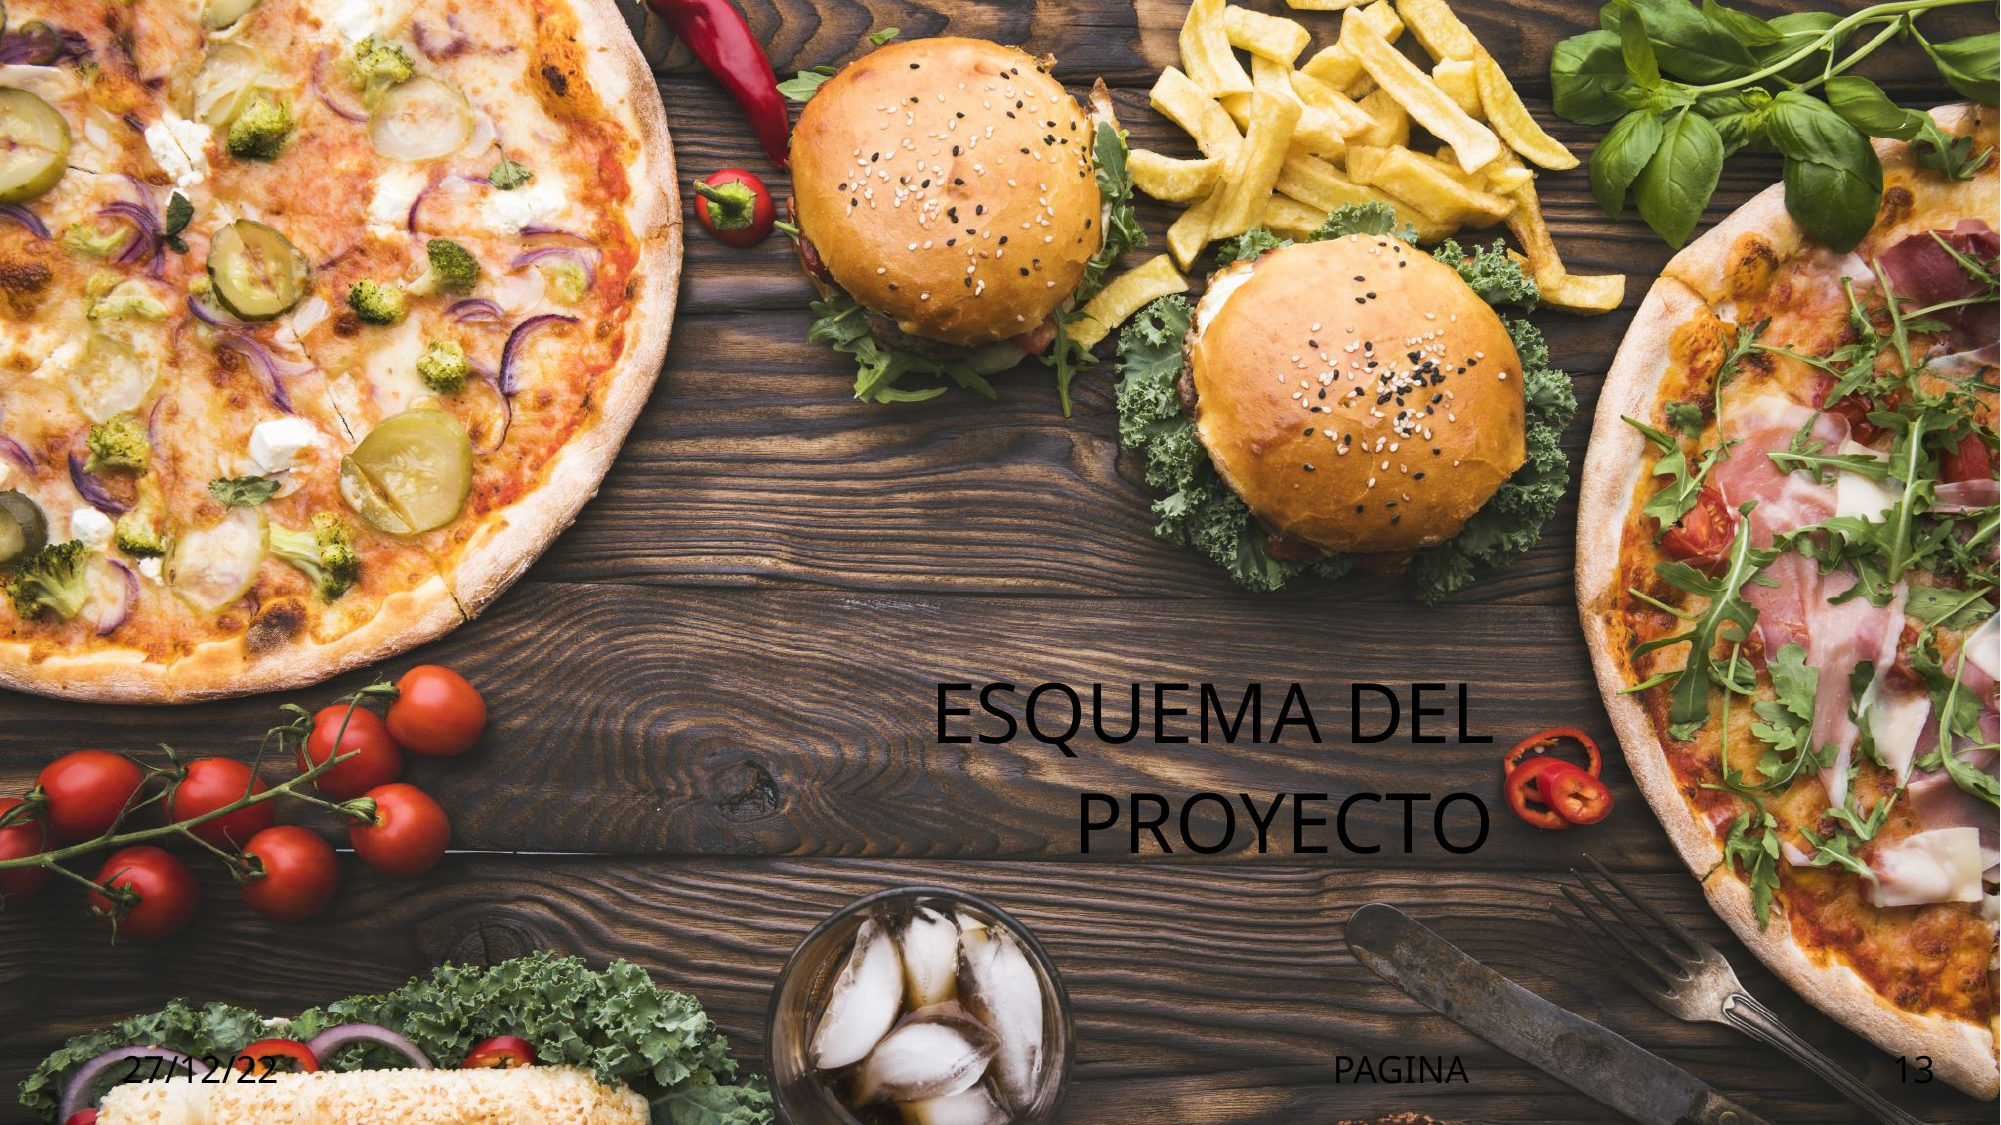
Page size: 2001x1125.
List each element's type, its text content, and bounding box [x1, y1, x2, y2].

footer PAGINA [1317, 1038, 1877, 1099]
slide_number 27/12/22 [107, 1038, 601, 1099]
picture [0, 0, 2000, 1125]
slide_number <número> [1877, 1038, 1966, 1099]
text_box ESQUEMA DEL PROYECTO [489, 643, 1510, 761]
